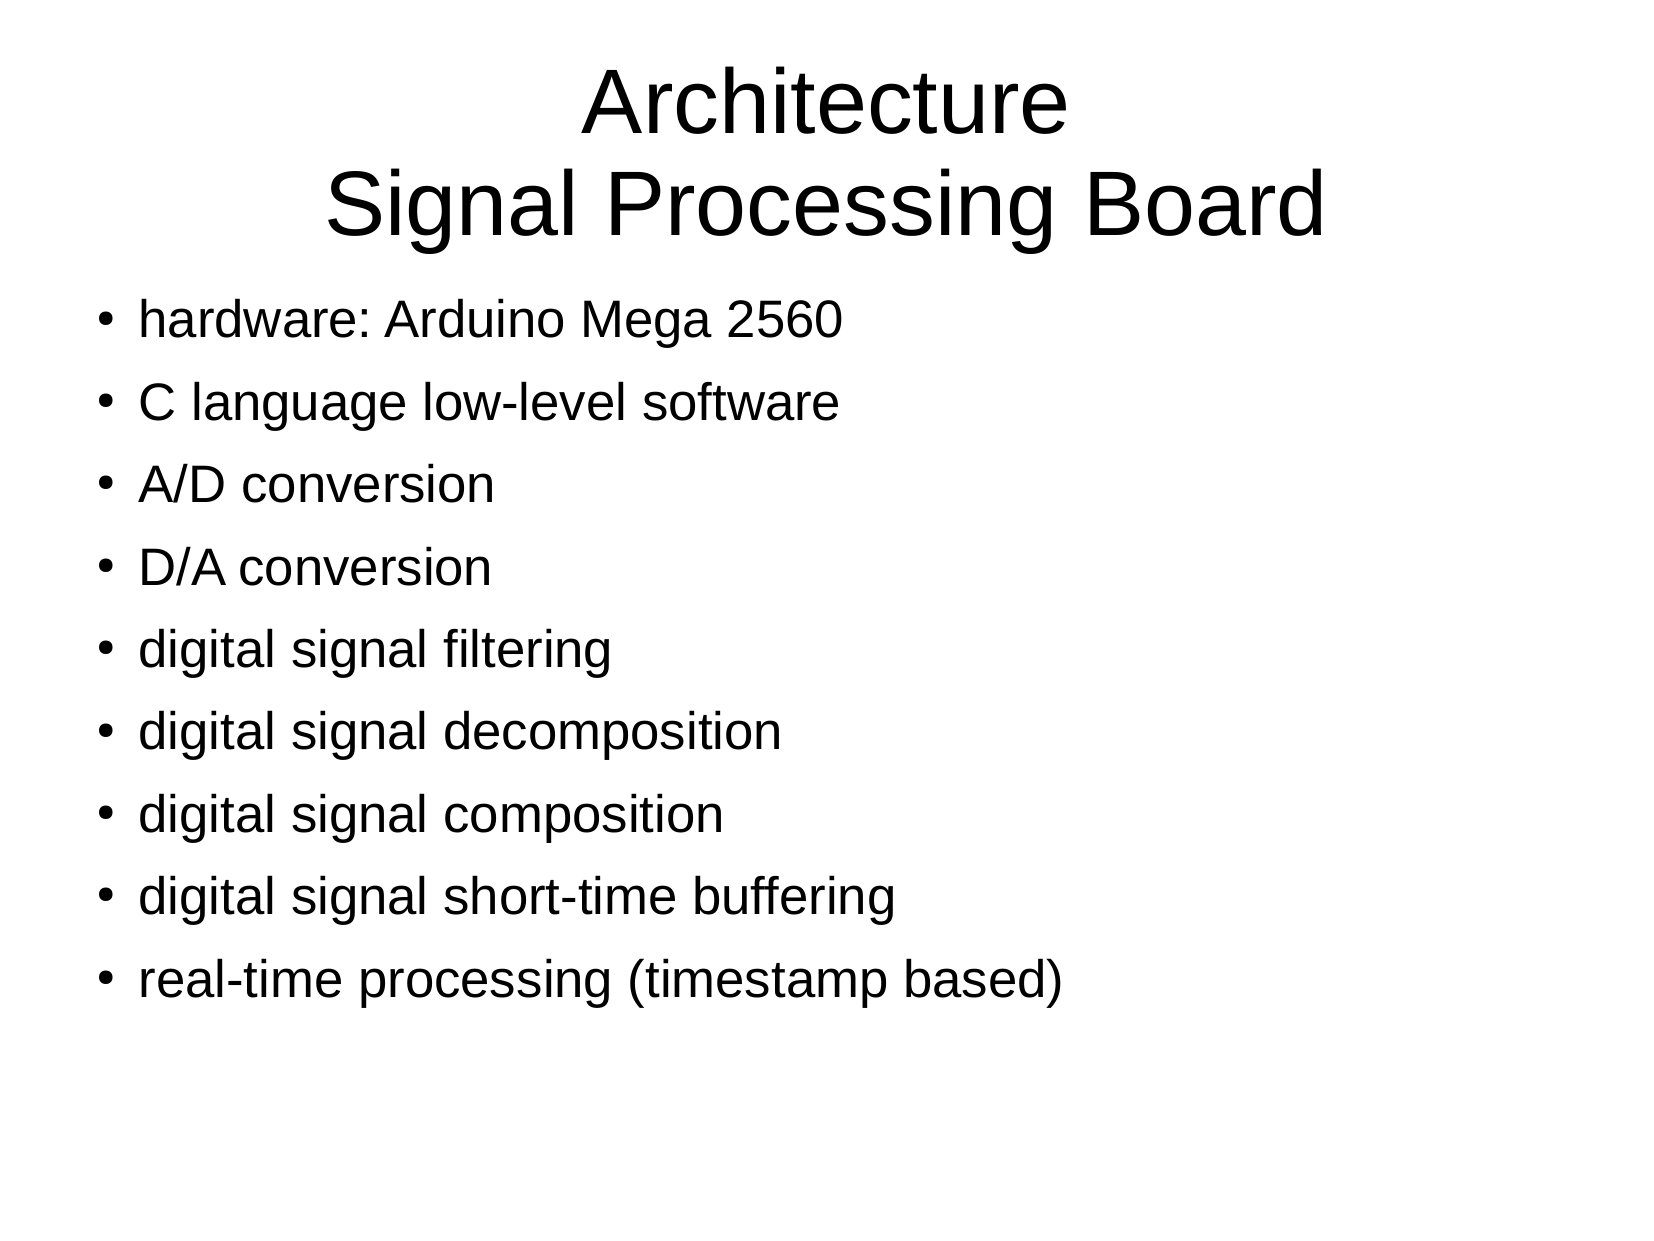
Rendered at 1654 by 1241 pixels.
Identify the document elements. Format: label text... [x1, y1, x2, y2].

title Architecture Signal Processing Board [82, 49, 1571, 257]
list hardware: Arduino Mega 2560 C language low-level software A/D conversion D/A conversion digital signal filtering digital signal decomposition digital signal composition digital signal short-time buffering real-time processing (timestamp based) [82, 290, 1571, 1010]
